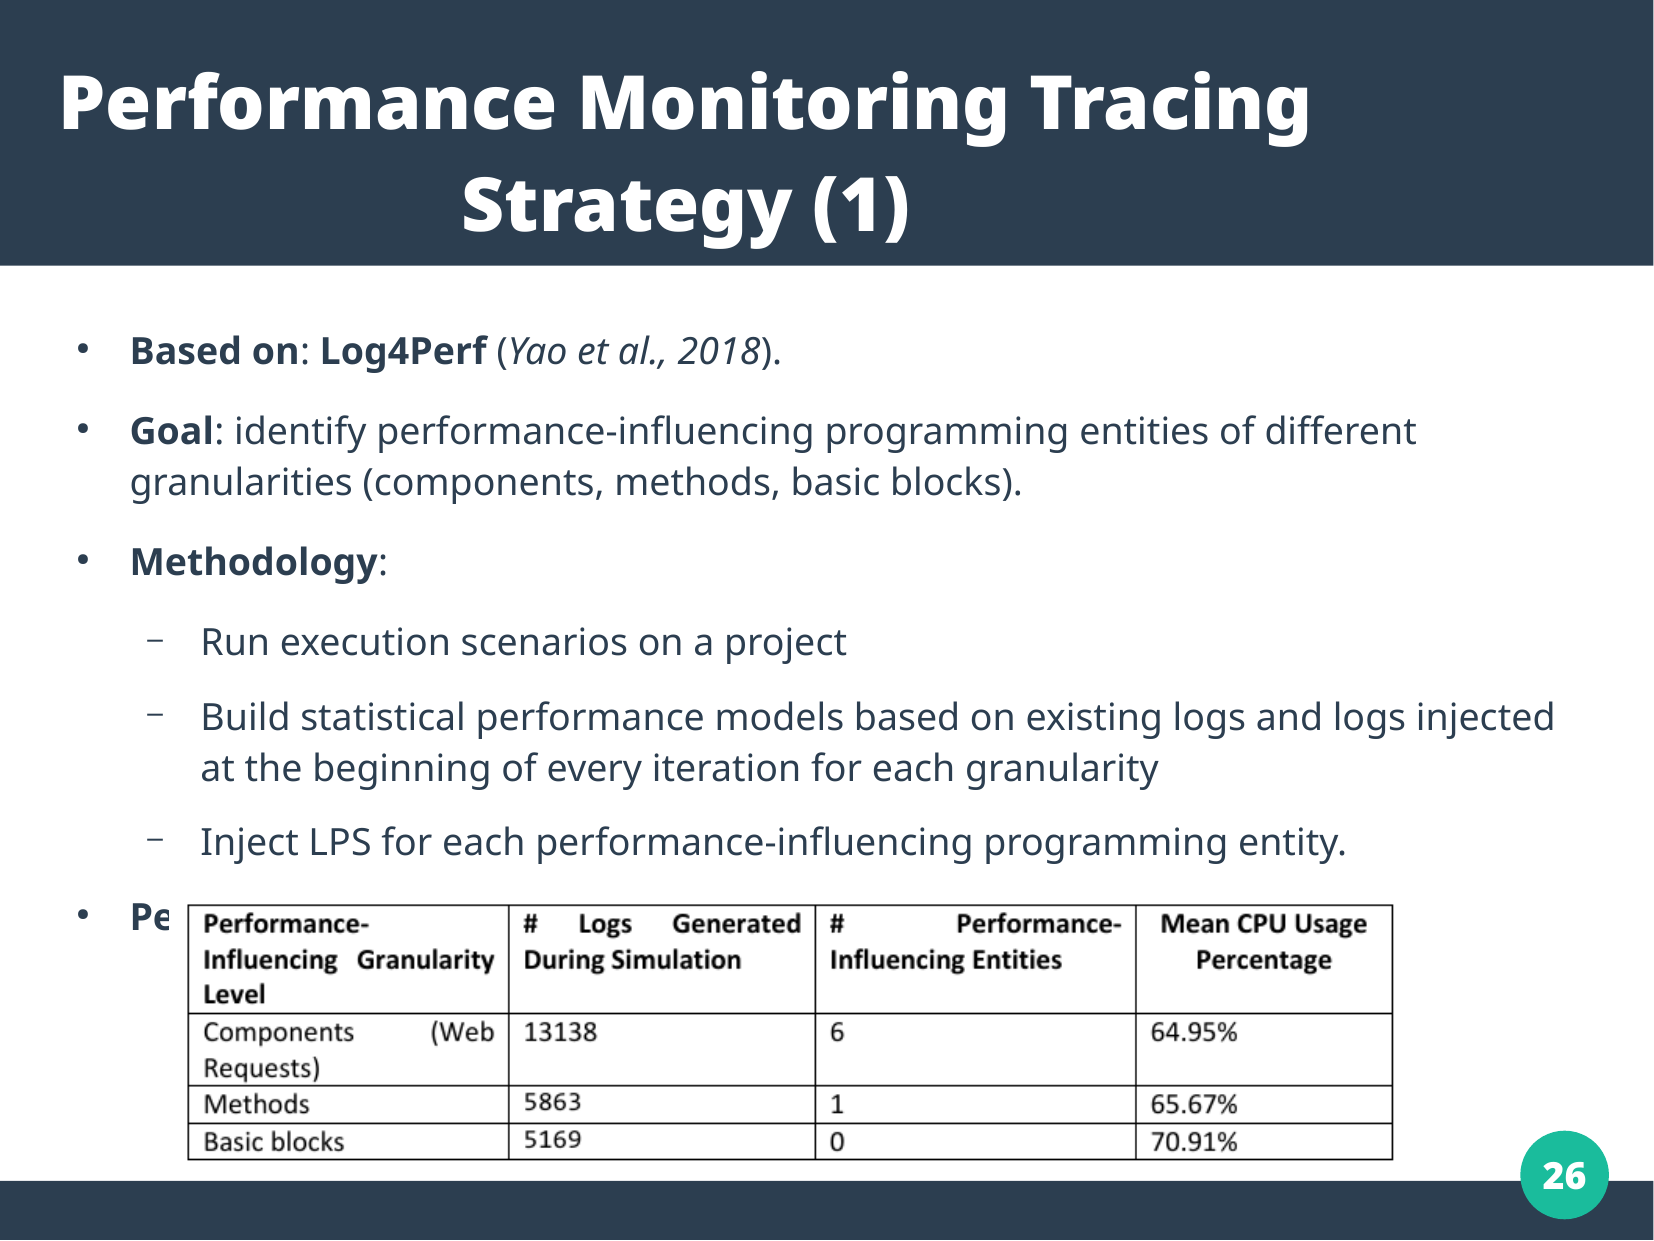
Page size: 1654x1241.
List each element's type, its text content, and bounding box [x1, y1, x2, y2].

picture [169, 889, 1406, 1170]
list Based on: Log4Perf (Yao et al., 2018). Goal: identify performance-influencing programming entities of different granularities (components, methods, basic blocks). Methodology: Run execution scenarios on a project Build statistical performance models based on existing logs and logs injected at the beginning of every iteration for each granularity Inject LPS for each performance-influencing programming entity. Performance Metric: Mean CPU usage percentage. [58, 324, 1595, 1152]
title Performance Monitoring Tracing Strategy (1) [58, 49, 1595, 207]
